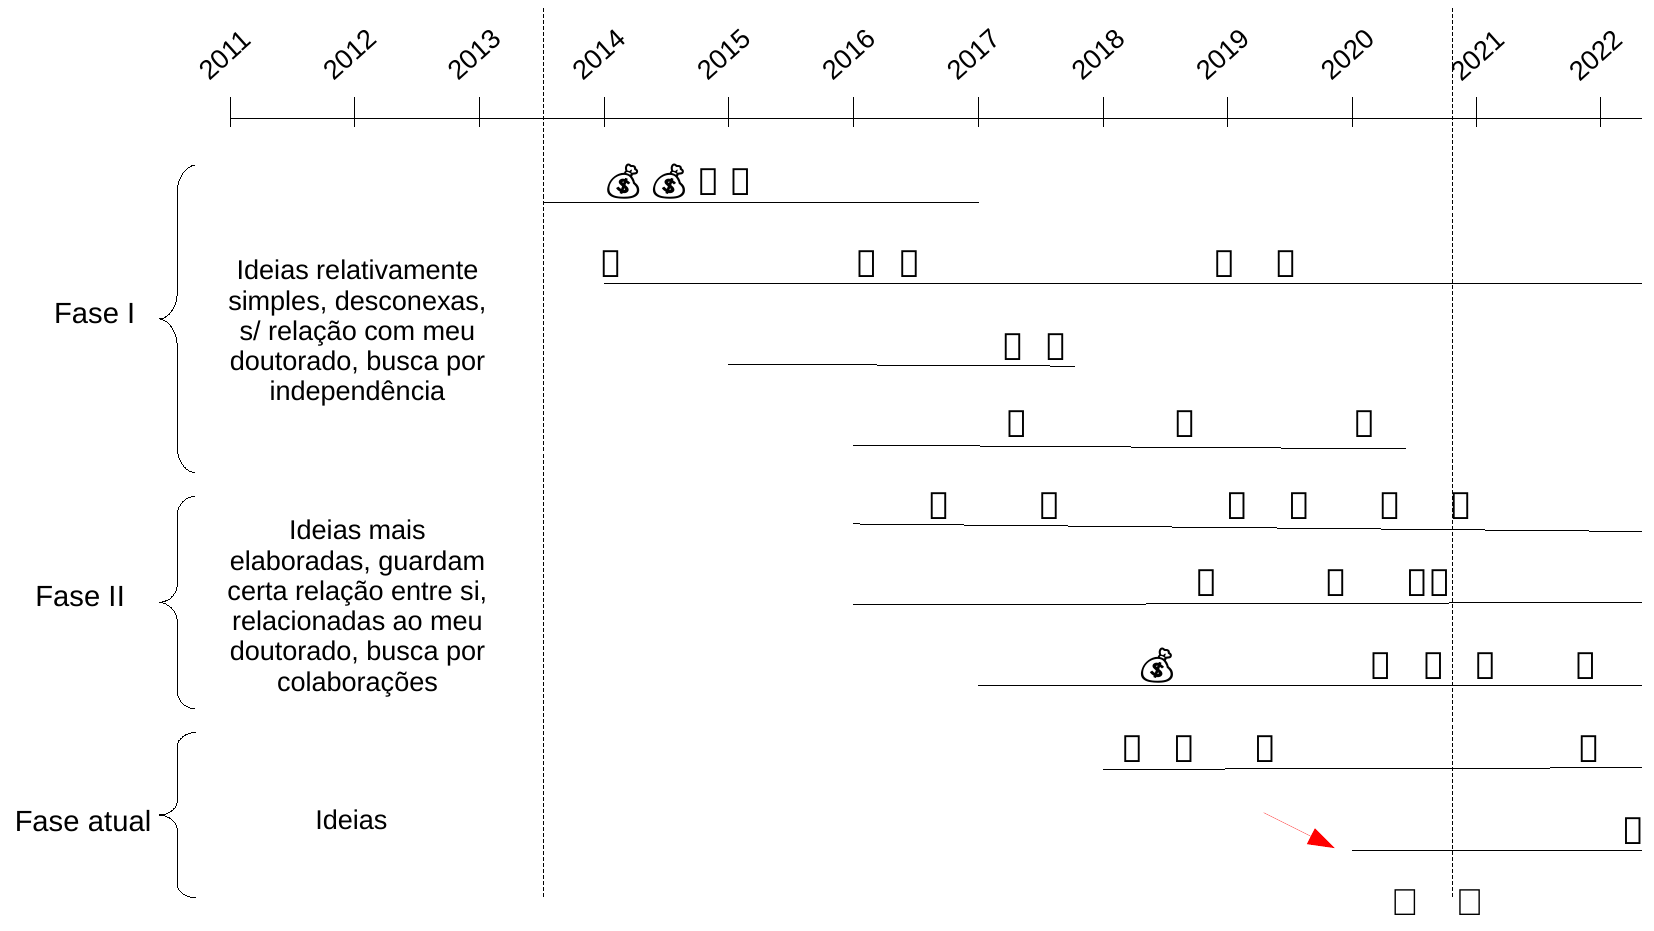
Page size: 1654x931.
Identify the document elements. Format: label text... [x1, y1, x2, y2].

text_box 🤓 [1334, 825, 1654, 908]
text_box 2017 [924, 8, 1022, 102]
text_box 2015 [675, 8, 773, 102]
text_box 2014 [550, 8, 648, 102]
text_box 2021 [1429, 8, 1526, 102]
text_box 💰 🤓 📃 🤓 🤓 [968, 632, 1654, 695]
text_box Fase I [39, 289, 151, 337]
text_box 📃 [1375, 874, 1440, 931]
text_box 2012 [301, 8, 398, 102]
text_box 2022 [1547, 8, 1645, 102]
text_box Ideias mais elaboradas, guardam certa relação entre si, relacionadas ao meu doutorado, busca por colaborações [200, 507, 514, 705]
text_box Fase atual [0, 797, 213, 897]
text_box 🍻 💰 🤓 🤓 [1086, 714, 1654, 825]
text_box 🤓 [1440, 874, 1505, 931]
text_box 🍻 🤓 📃 📃 📃 [584, 230, 1412, 341]
text_box Ideias [277, 797, 426, 857]
text_box 🤓 🤓 📃 [844, 389, 1430, 472]
text_box 2018 [1049, 8, 1147, 102]
text_box 🍻 🤓 📃🤓 [838, 549, 1654, 612]
text_box 2013 [425, 8, 523, 102]
text_box Fase II [20, 572, 192, 672]
text_box 2020 [1299, 8, 1397, 102]
text_box Ideias relativamente simples, desconexas, s/ relação com meu doutorado, busca por independência [200, 248, 514, 415]
text_box 💰 💰 🤓 📃 [590, 147, 886, 211]
text_box 🤓 📃 🤓 🍻 📃 🤓 [844, 472, 1654, 583]
text_box 🤓 📃 [714, 341, 1146, 423]
text_box 2019 [1174, 8, 1272, 102]
text_box 2011 [177, 8, 273, 101]
text_box 2016 [800, 8, 897, 102]
